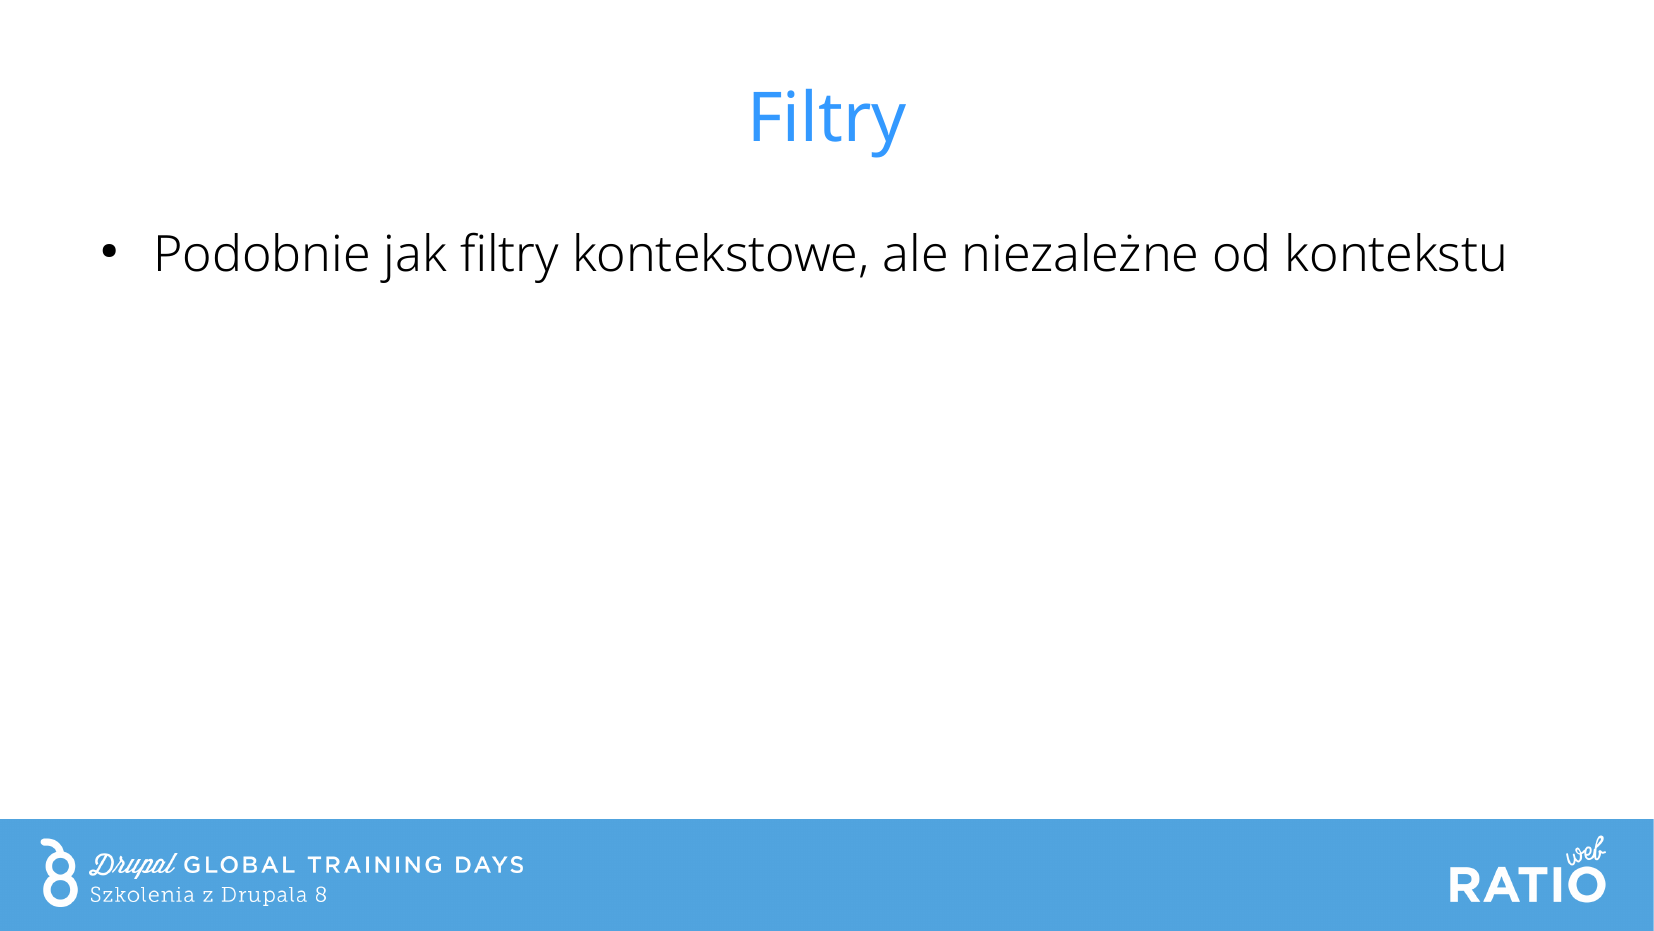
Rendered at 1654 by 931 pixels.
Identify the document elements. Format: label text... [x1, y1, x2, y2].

title Filtry [82, 37, 1571, 193]
list Podobnie jak filtry kontekstowe, ale niezależne od kontekstu [82, 217, 1571, 758]
picture [0, 0, 1654, 931]
